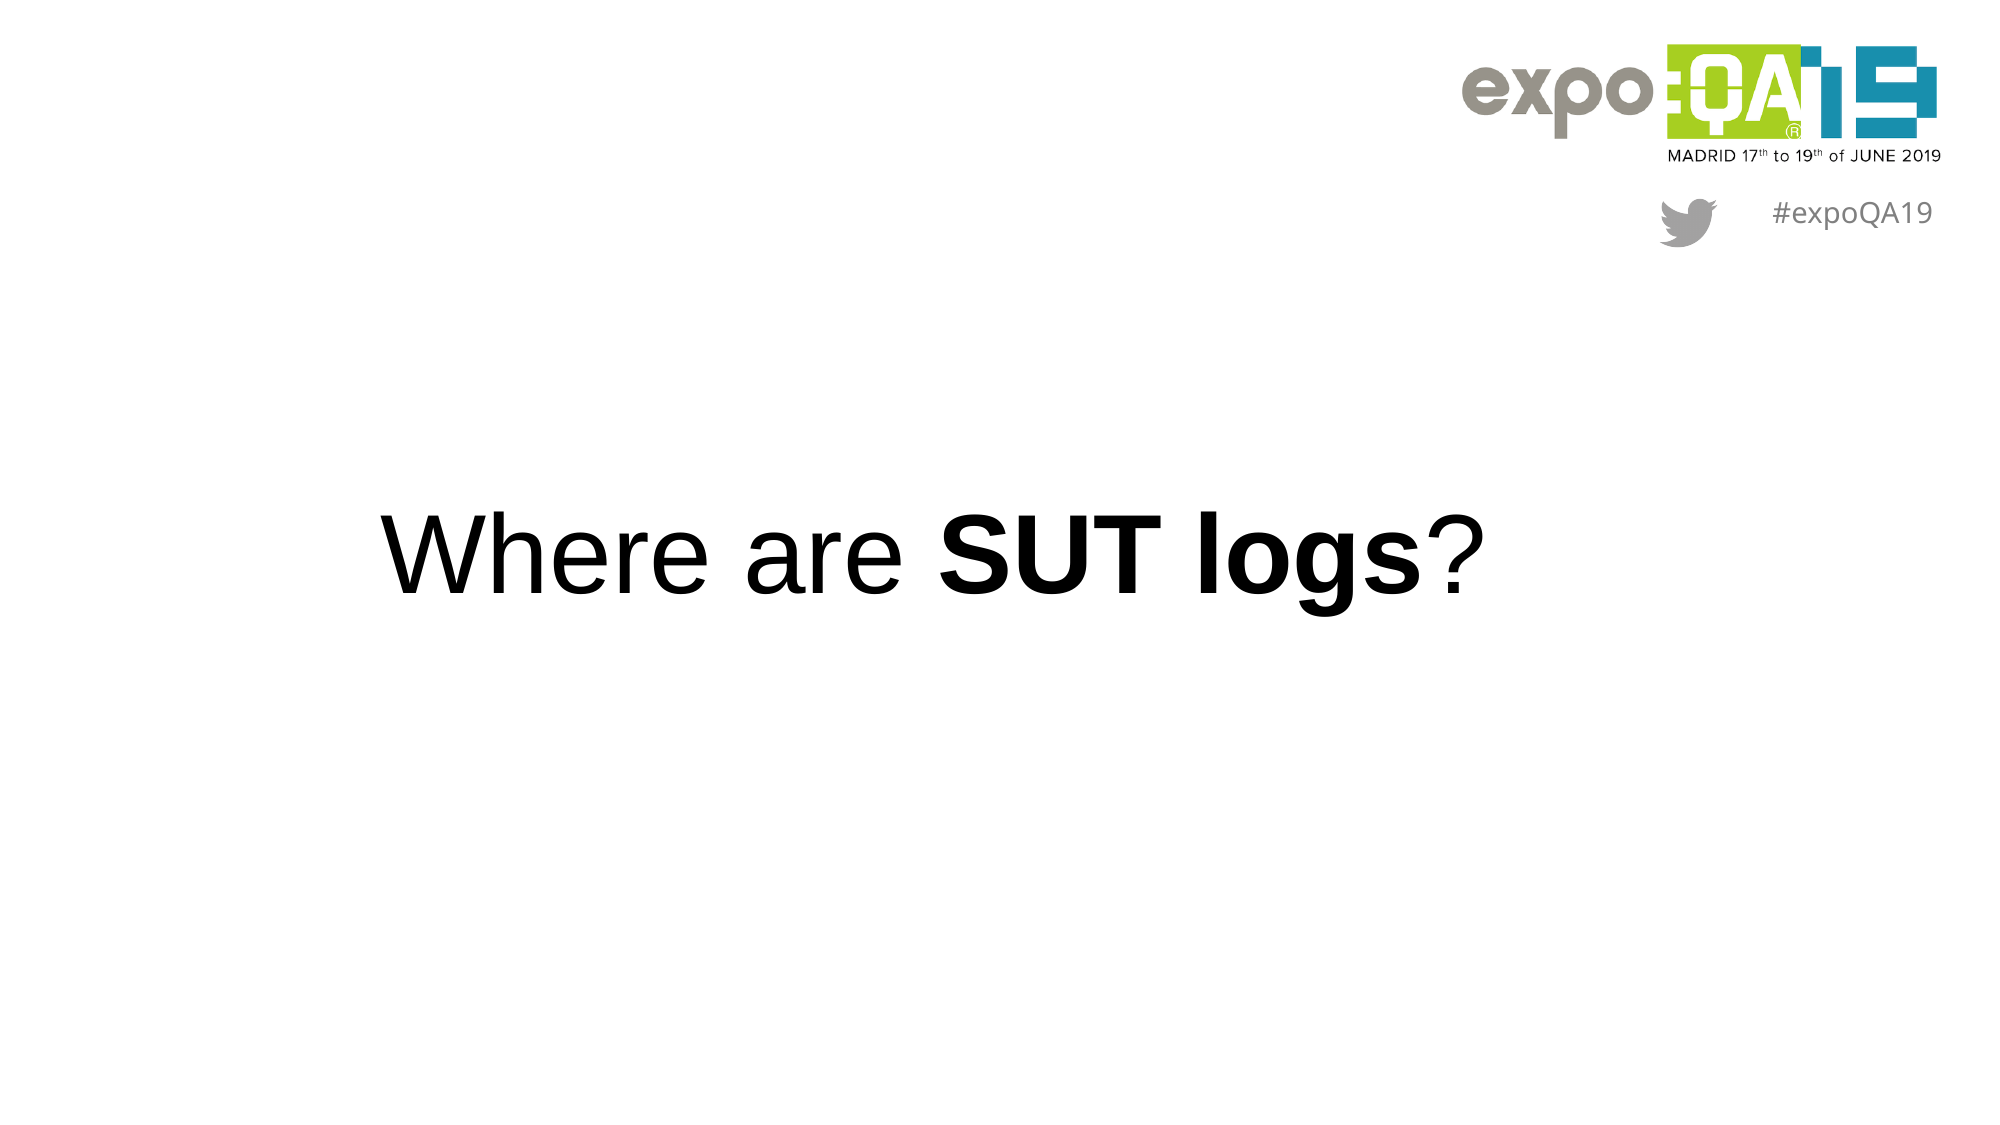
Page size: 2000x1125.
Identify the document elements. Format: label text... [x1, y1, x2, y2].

picture [1429, 37, 1948, 165]
text_box Where are SUT logs? [366, 484, 1571, 650]
picture [1659, 193, 1718, 253]
